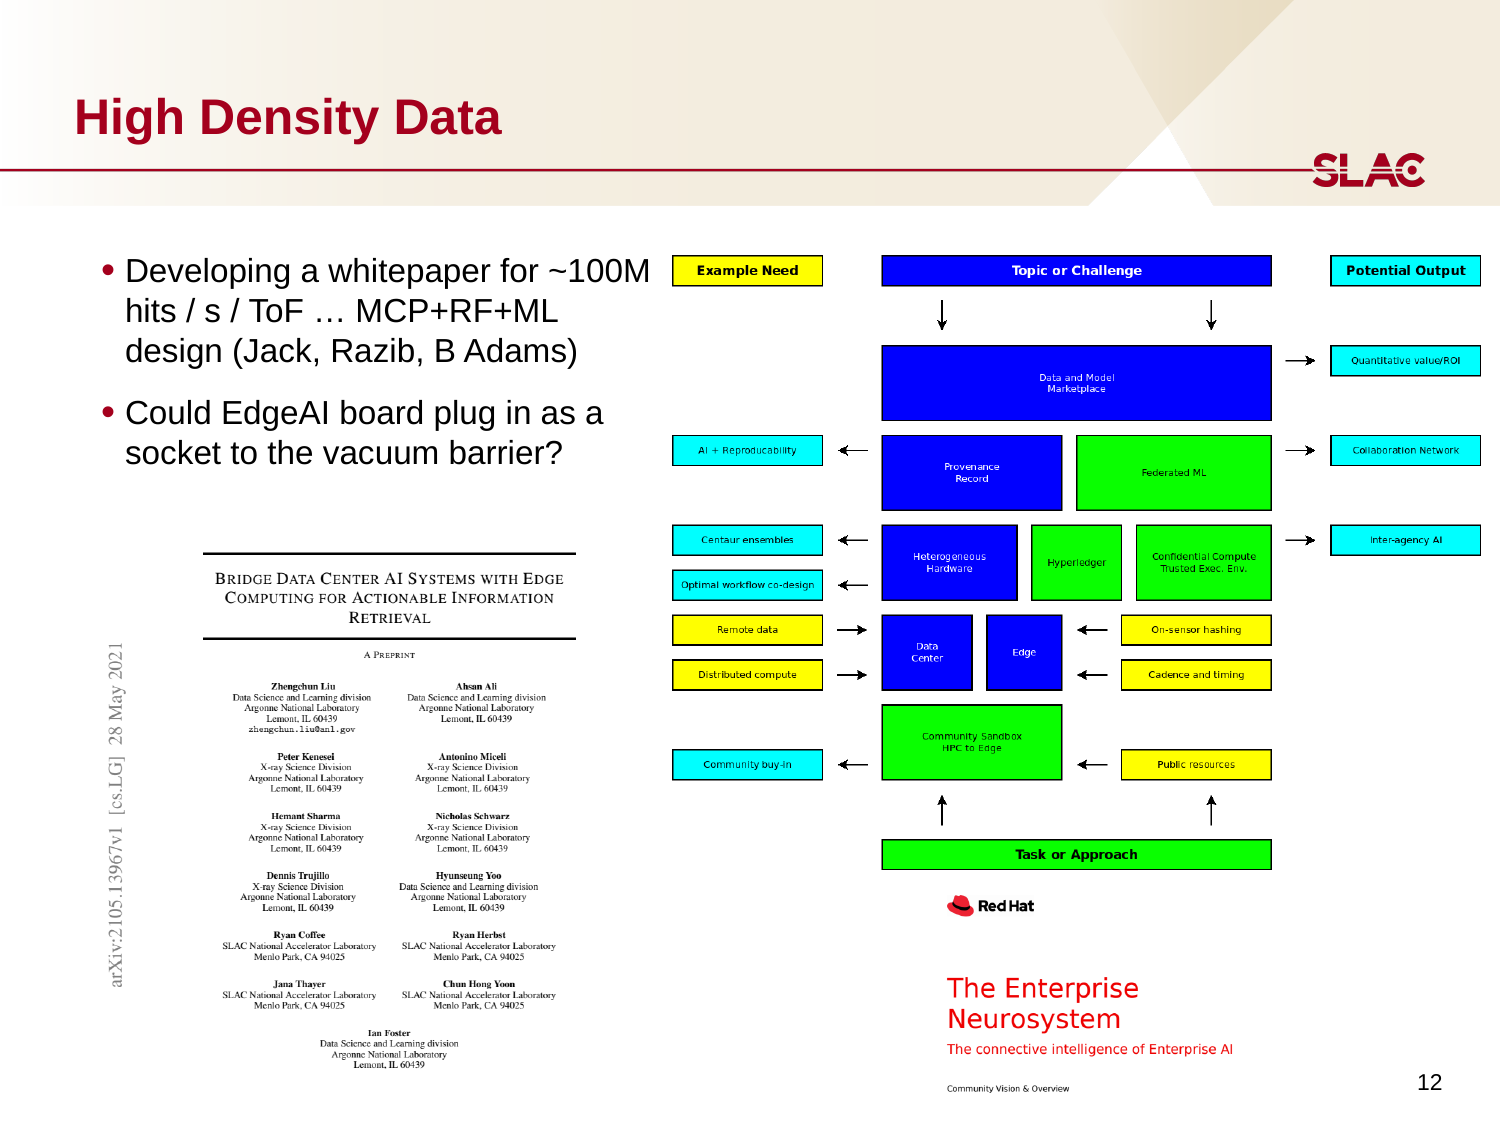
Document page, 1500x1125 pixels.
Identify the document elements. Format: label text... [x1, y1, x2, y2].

picture [90, 539, 606, 1081]
picture [0, 0, 1500, 206]
list Developing a whitepaper for ~100M hits / s / ToF … MCP+RF+ML design (Jack, Razib, B Adams) Could EdgeAI board plug in as a socket to the vacuum barrier? [63, 249, 661, 496]
picture [671, 254, 1481, 1108]
title High Density Data [74, 21, 1404, 145]
slide_number 13 [1405, 1036, 1458, 1125]
